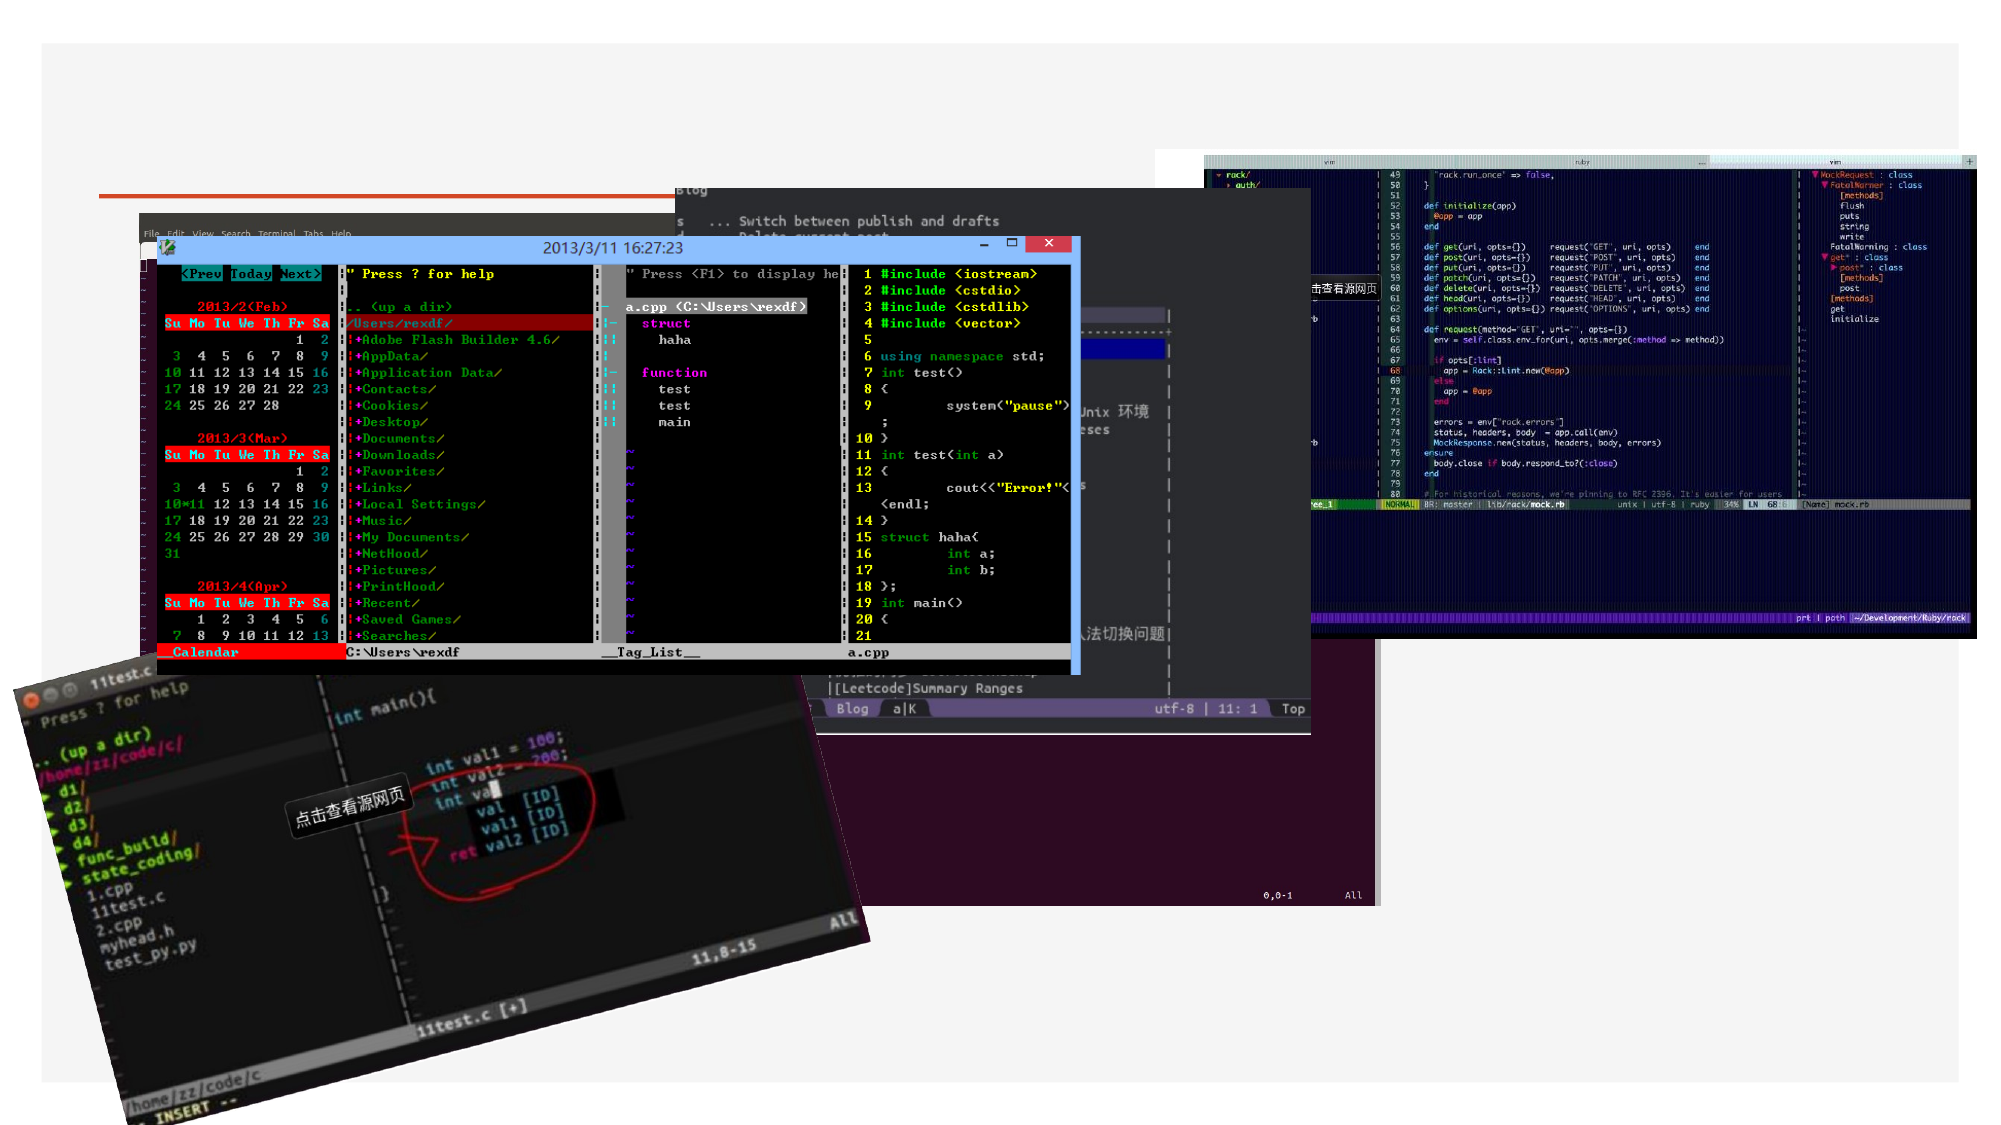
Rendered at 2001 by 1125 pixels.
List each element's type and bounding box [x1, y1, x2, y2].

picture [12, 149, 1980, 1125]
